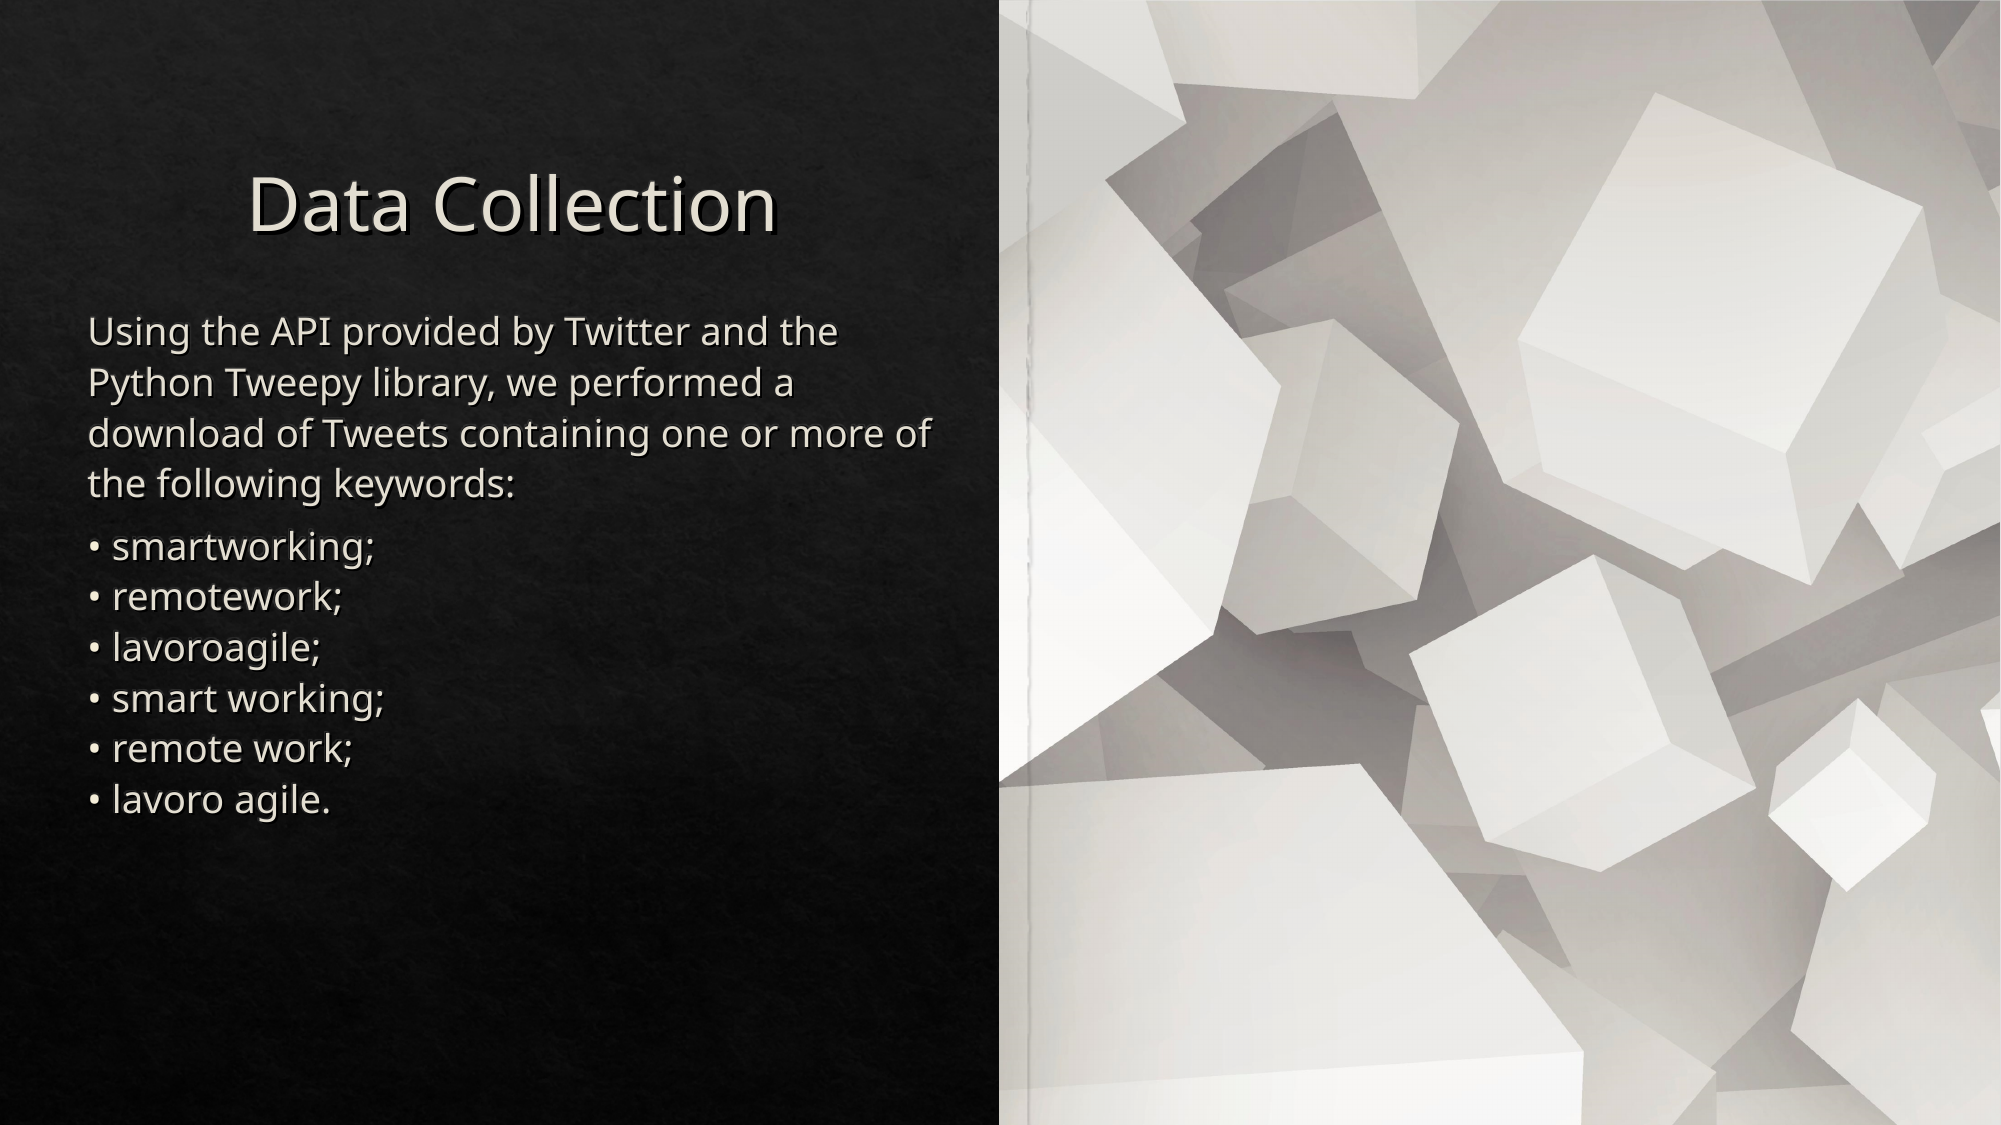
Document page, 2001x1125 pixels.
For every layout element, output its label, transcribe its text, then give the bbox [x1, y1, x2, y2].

picture [999, 0, 2000, 1125]
list Using the API provided by Twitter and the Python Tweepy library, we performed a download of Tweets containing one or more of the following keywords: • smartworking; • remotework; • lavoroagile; • smart working; • remote work; • lavoro agile. [61, 295, 966, 830]
title Data Collection [140, 137, 886, 256]
text_box [0, 0, 999, 1125]
